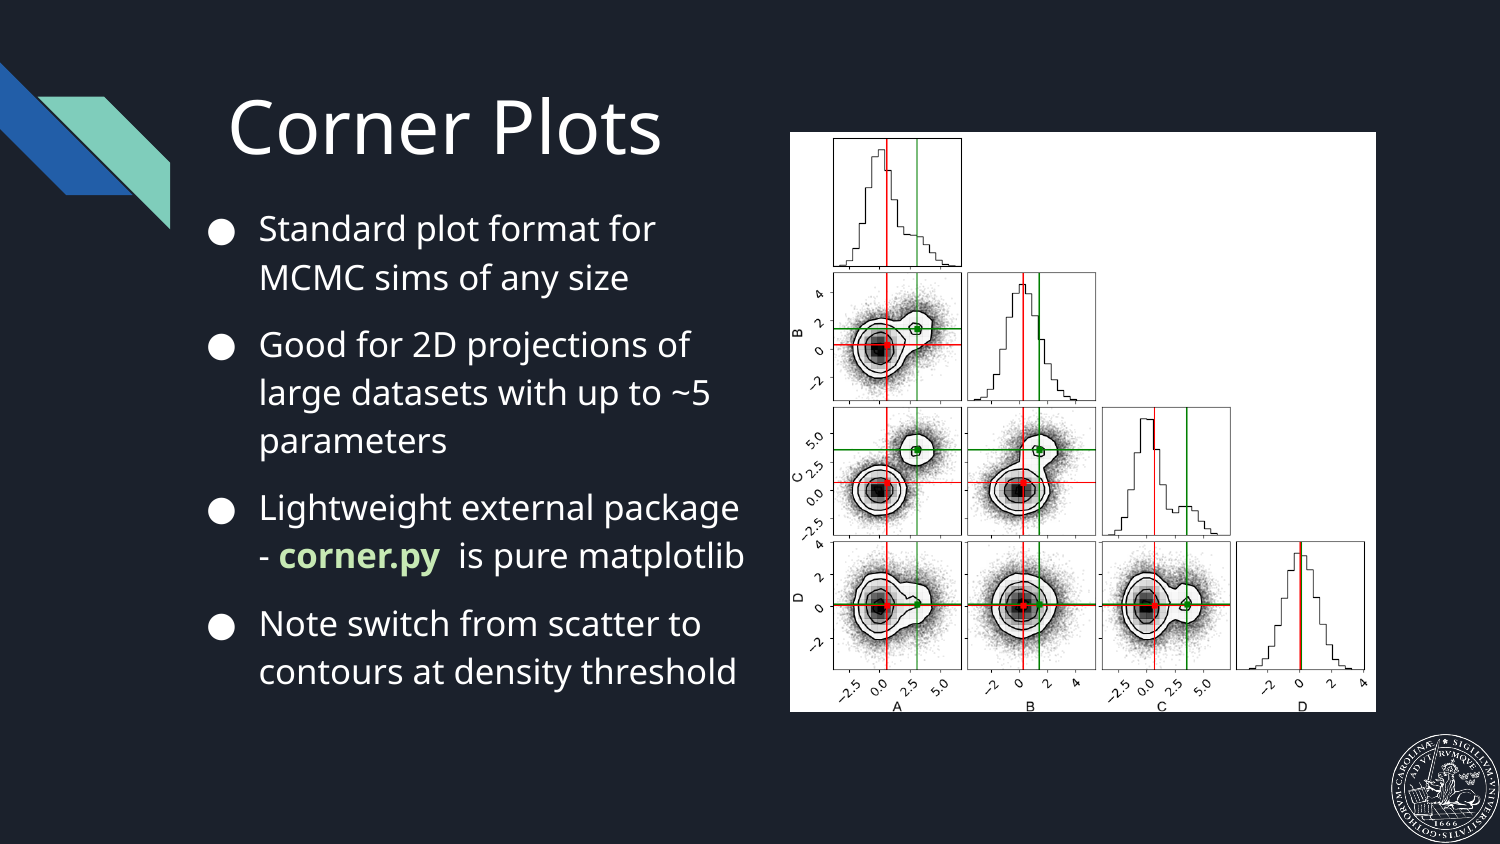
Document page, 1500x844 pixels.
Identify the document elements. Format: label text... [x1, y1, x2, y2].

picture [790, 132, 1376, 712]
title Corner Plots [212, 64, 772, 185]
picture [1382, 724, 1500, 844]
list Standard plot format for MCMC sims of any size Good for 2D projections of large datasets with up to ~5 parameters Lightweight external package - corner.py is pure matplotlib Note switch from scatter to contours at density threshold [173, 185, 772, 765]
